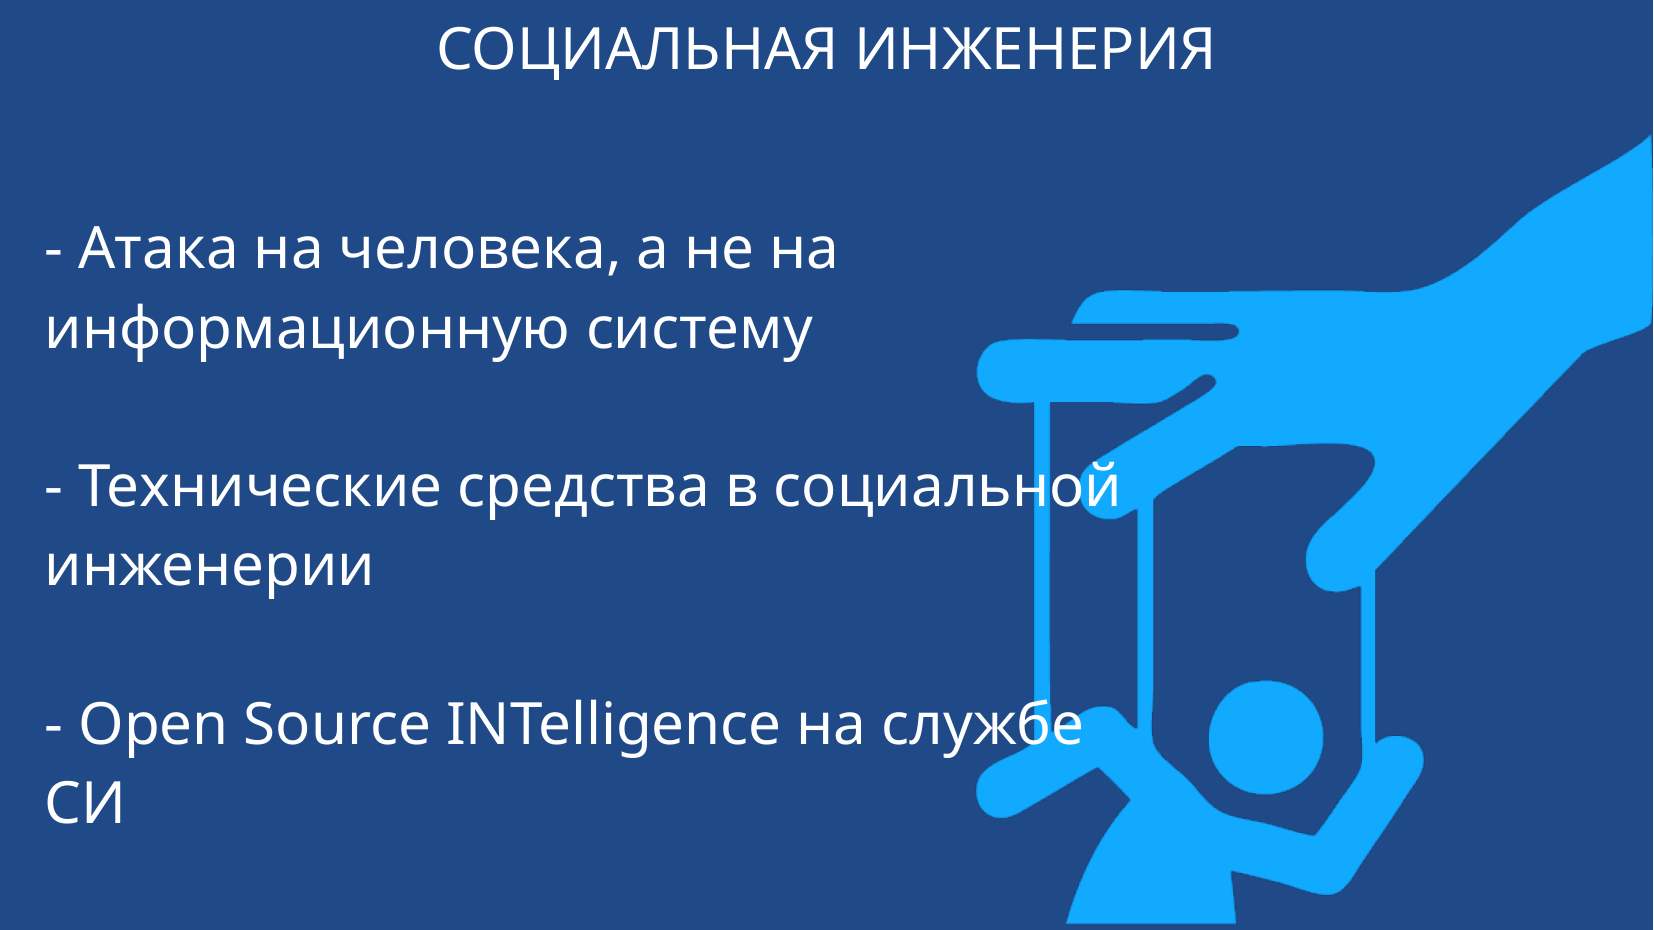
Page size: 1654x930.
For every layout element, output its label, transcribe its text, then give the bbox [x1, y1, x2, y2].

picture [915, 129, 1653, 930]
text_box - Атака на человека, а не на информационную систему - Технические средства в социальной инженерии - Open Source INTelligence на службе СИ - Последствия [30, 119, 1186, 918]
text_box СОЦИАЛЬНАЯ ИНЖЕНЕРИЯ [0, 0, 1653, 81]
